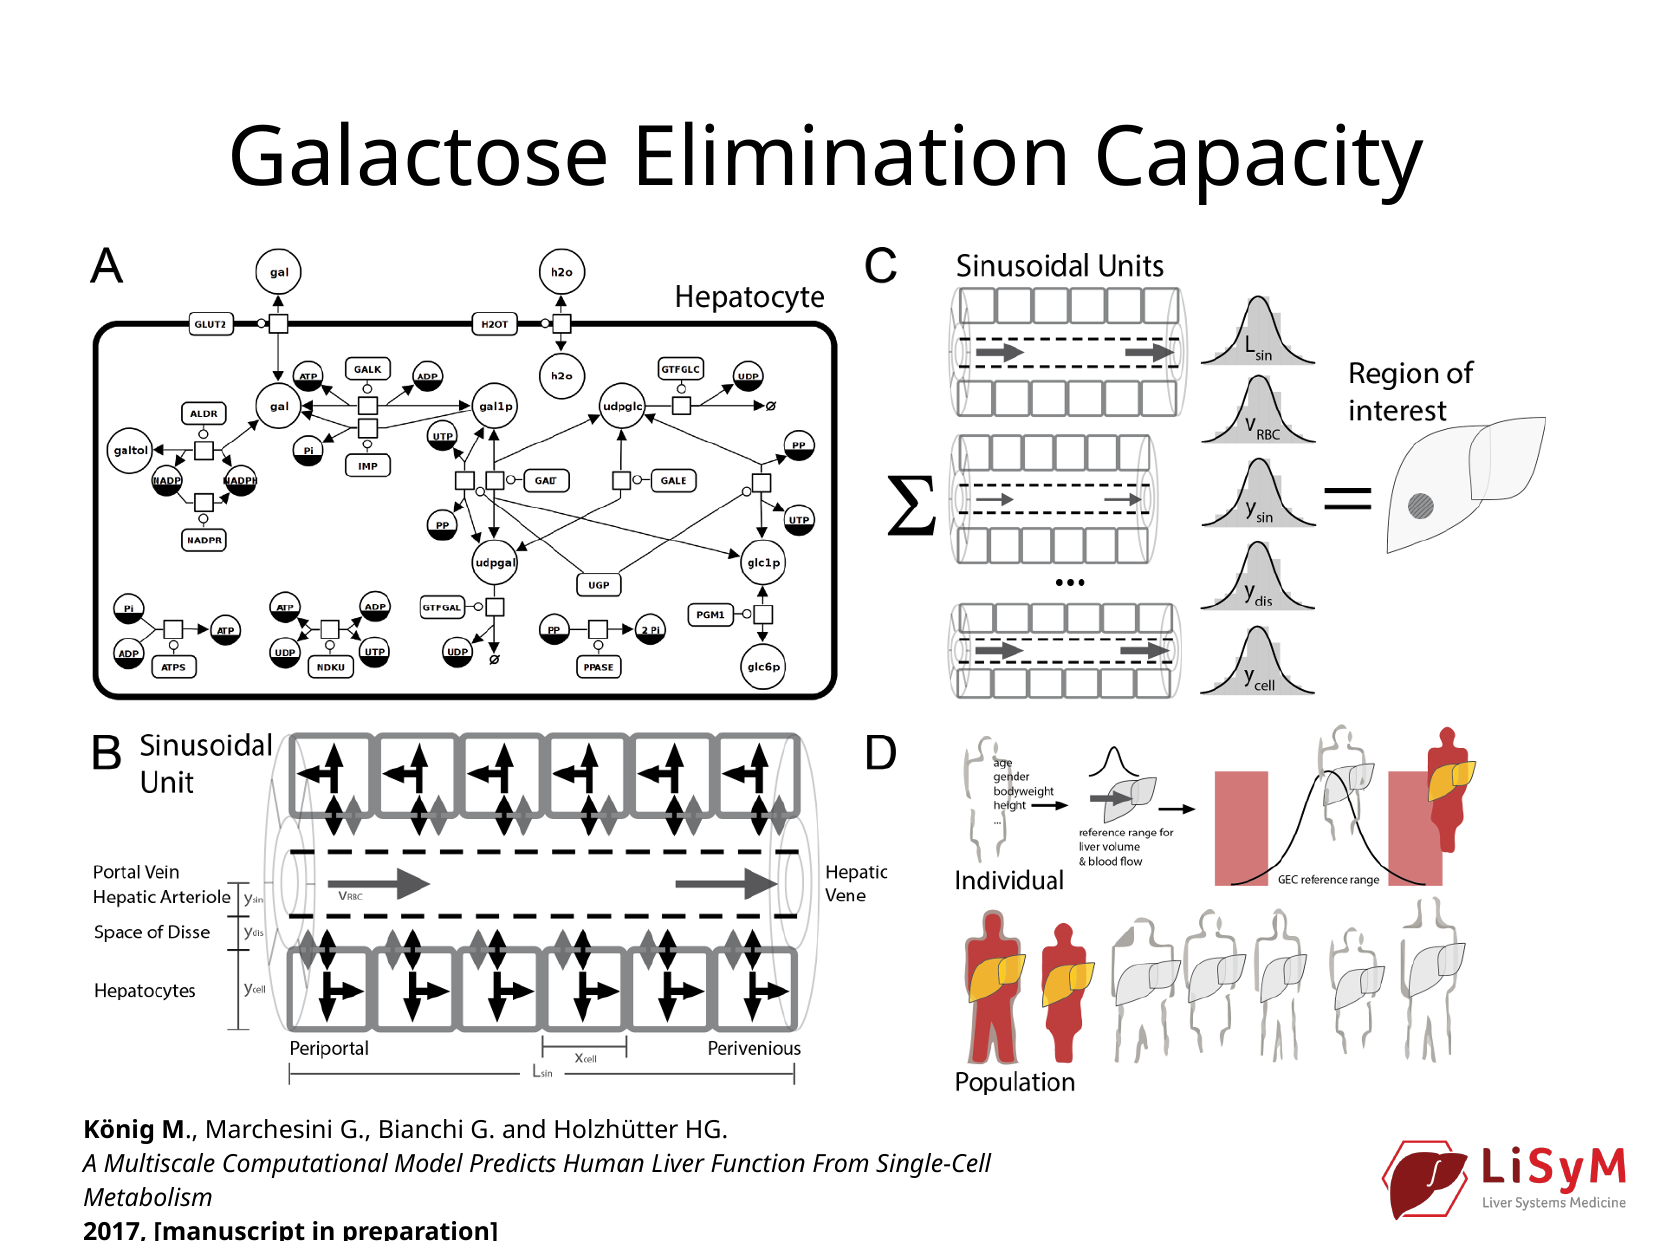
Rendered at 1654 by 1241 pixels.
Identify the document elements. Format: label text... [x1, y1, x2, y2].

picture [1380, 1139, 1627, 1222]
picture [90, 247, 1546, 1096]
title Galactose Elimination Capacity [82, 49, 1571, 257]
text_box König M., Marchesini G., Bianchi G. and Holzhütter HG. A Multiscale Computational Model Predicts Human Liver Function From Single-Cell Metabolism 2017, [manuscript in preparation] [68, 1104, 1141, 1241]
